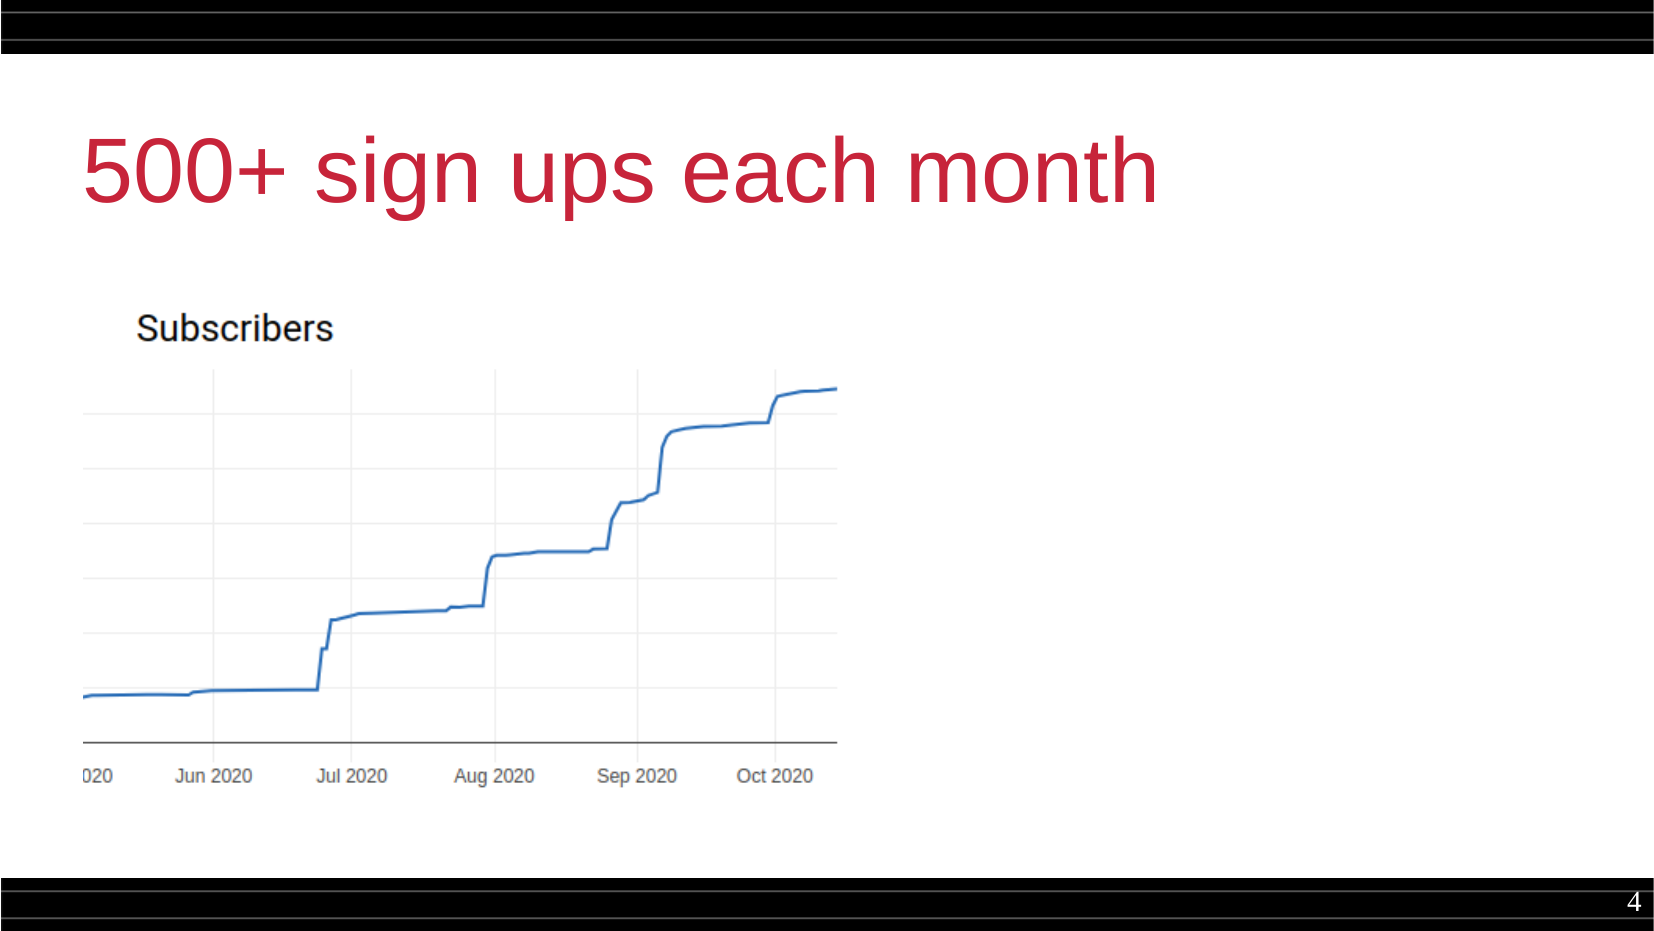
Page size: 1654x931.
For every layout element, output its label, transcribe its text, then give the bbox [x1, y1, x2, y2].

picture [1, 0, 1654, 54]
picture [83, 271, 875, 797]
title 500+ sign ups each month [82, 92, 1571, 249]
picture [1, 878, 1654, 931]
